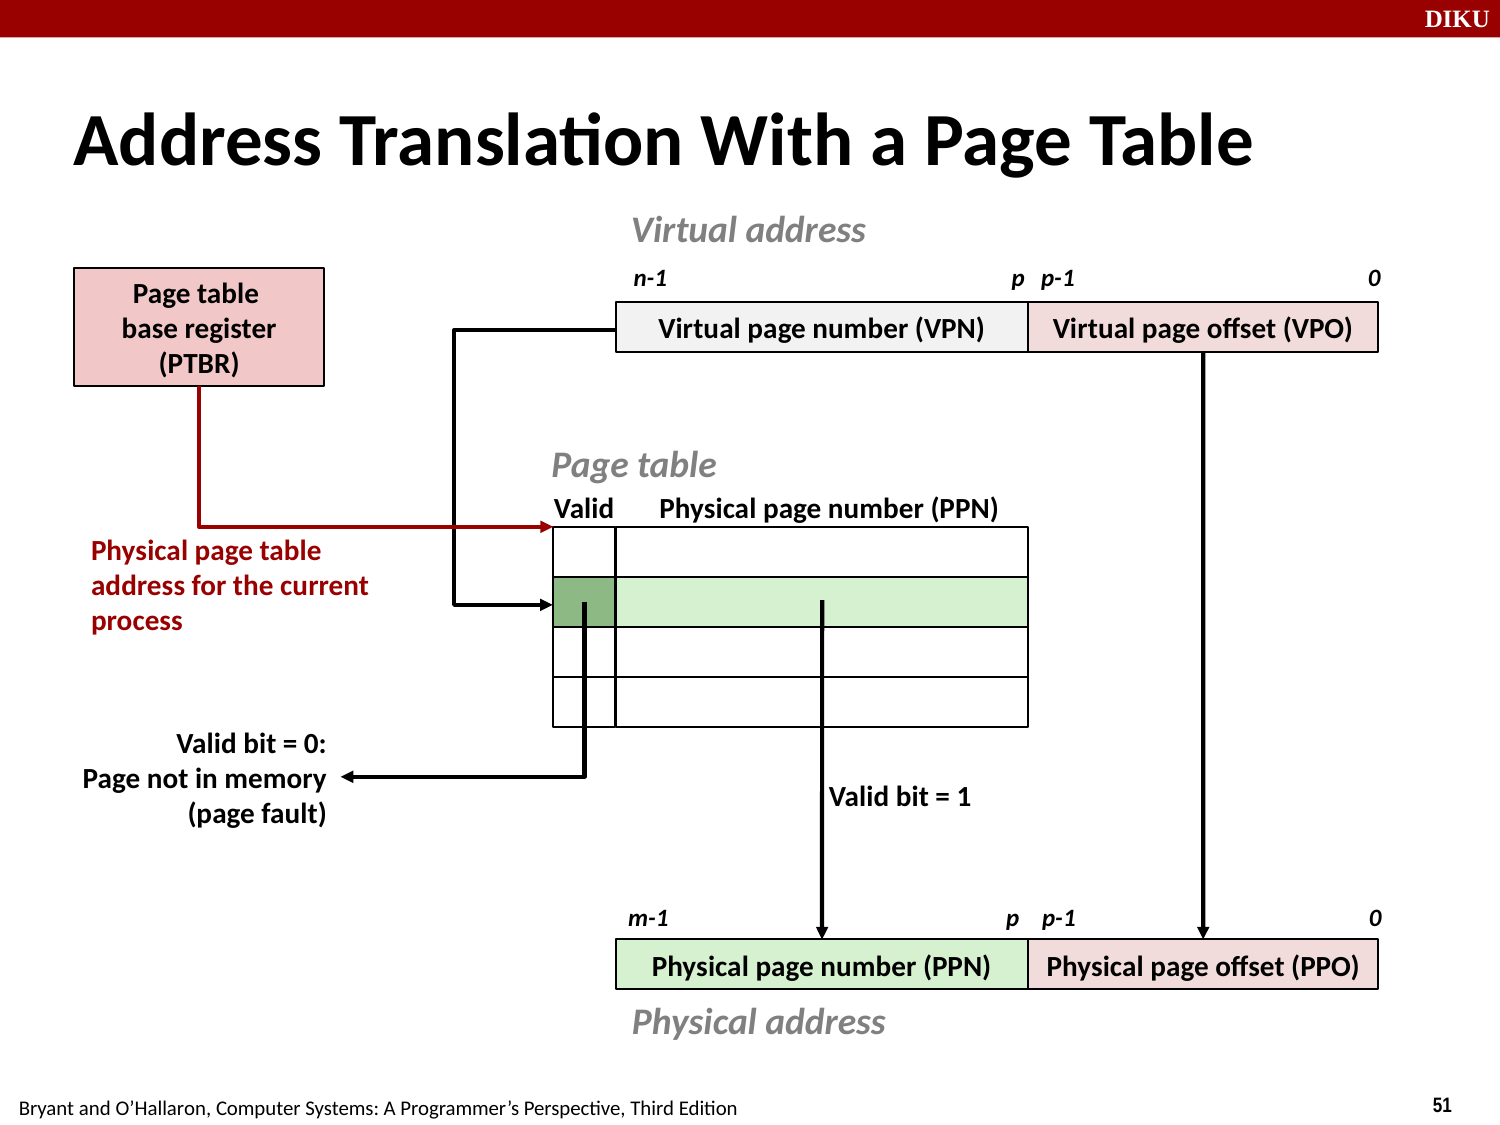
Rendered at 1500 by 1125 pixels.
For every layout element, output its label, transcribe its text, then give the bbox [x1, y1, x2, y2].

text_box Physical page number (PPN) [615, 939, 1028, 990]
text_box Physical address [617, 989, 902, 1050]
text_box p [996, 254, 1040, 300]
text_box m-1 [613, 894, 684, 939]
text_box Virtual page offset (VPO) [1028, 301, 1378, 352]
text_box Valid bit = 0: Page not in memory (page fault) [67, 717, 342, 837]
text_box p-1 [1034, 894, 1091, 939]
text_box n-1 [618, 254, 683, 300]
text_box Valid bit = 1 [814, 769, 987, 820]
text_box Address Translation With a Page Table [58, 72, 1304, 198]
text_box 0 [1354, 894, 1397, 939]
text_box Physical page table address for the current process [76, 524, 385, 644]
text_box [553, 576, 1028, 626]
text_box Physical page number (PPN) [644, 482, 1014, 532]
text_box Virtual page number (VPN) [615, 301, 1028, 352]
text_box Page table [536, 432, 750, 493]
text_box Virtual address [616, 197, 882, 258]
text_box p [991, 894, 1034, 939]
text_box p-1 [1040, 254, 1090, 300]
text_box Physical page offset (PPO) [1028, 939, 1378, 990]
text_box 0 [1353, 254, 1396, 300]
text_box Valid [539, 493, 630, 532]
text_box Page table base register (PTBR) [74, 267, 325, 386]
